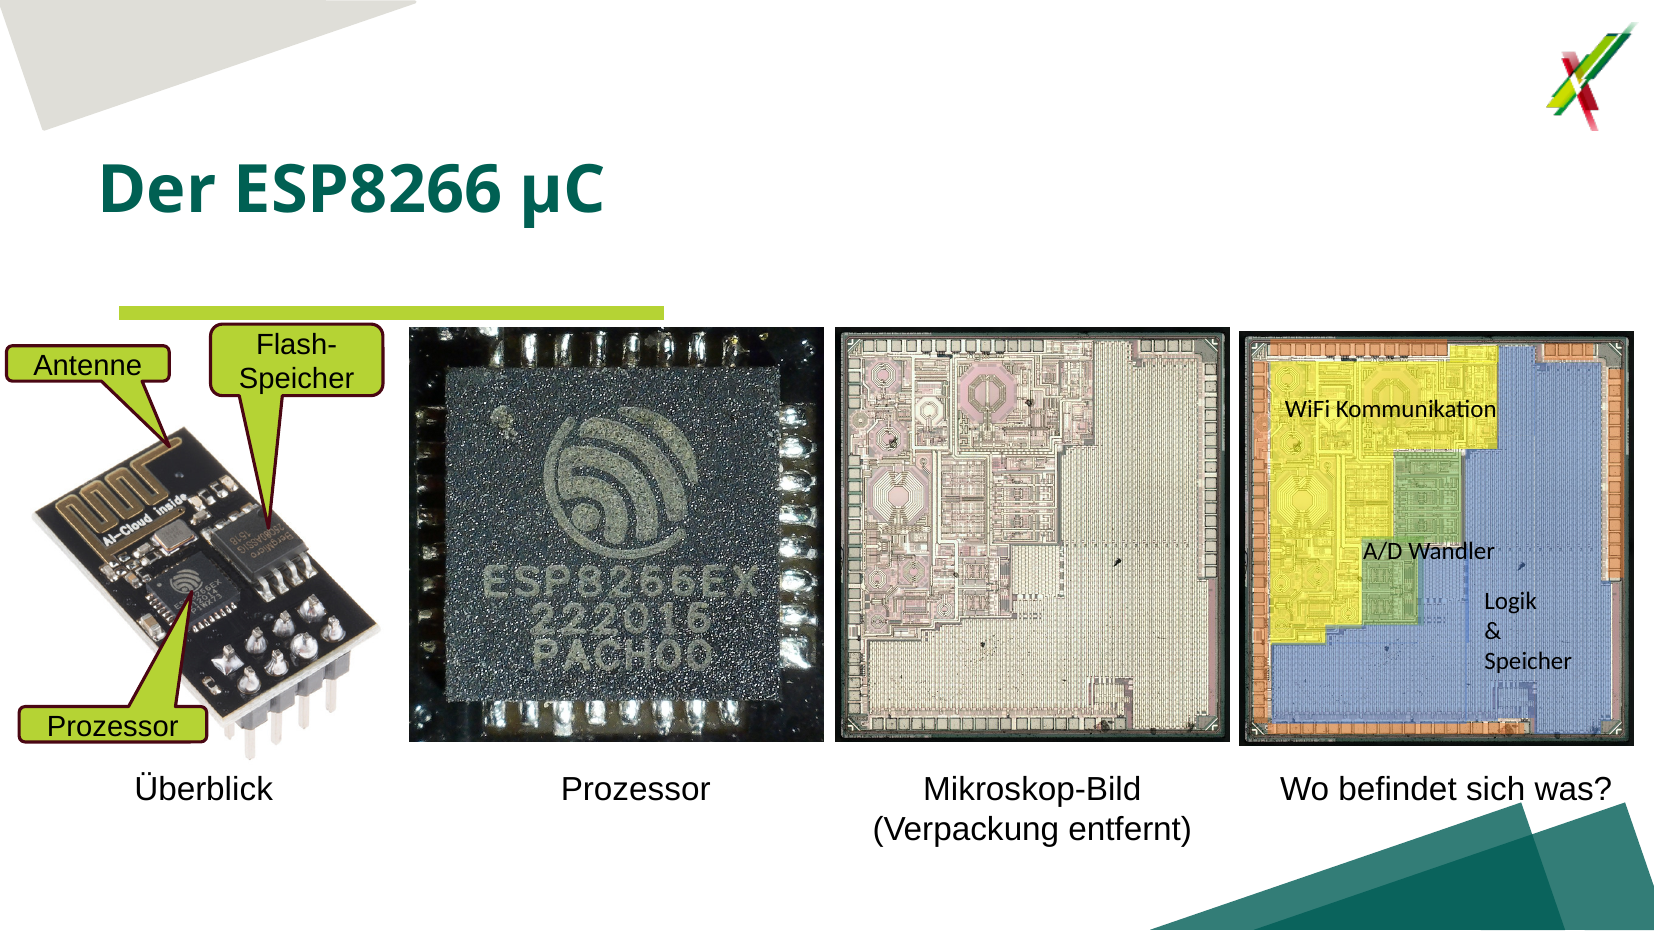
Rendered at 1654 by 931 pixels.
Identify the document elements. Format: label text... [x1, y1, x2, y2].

text_box [1607, 369, 1625, 578]
text_box Flash-Speicher [210, 324, 383, 529]
picture [835, 327, 1230, 742]
text_box Antenne [6, 345, 170, 447]
text_box [1254, 345, 1611, 735]
text_box [1270, 339, 1448, 356]
text_box [1544, 343, 1594, 360]
text_box Wo befindet sich was? [1265, 759, 1628, 815]
text_box Prozessor [19, 591, 207, 742]
picture [25, 410, 388, 774]
picture [409, 327, 824, 742]
picture [1239, 331, 1634, 746]
picture [1546, 22, 1639, 131]
text_box Überblick [119, 759, 289, 815]
text_box A/D Wandler [1348, 527, 1511, 572]
title Der ESP8266 µC [82, 150, 1515, 222]
text_box WiFi Kommunikation [1270, 385, 1498, 430]
text_box Logik & Speicher [1469, 577, 1588, 683]
text_box Mikroskop-Bild (Verpackung entfernt) [857, 759, 1208, 855]
text_box Prozessor [546, 759, 726, 815]
